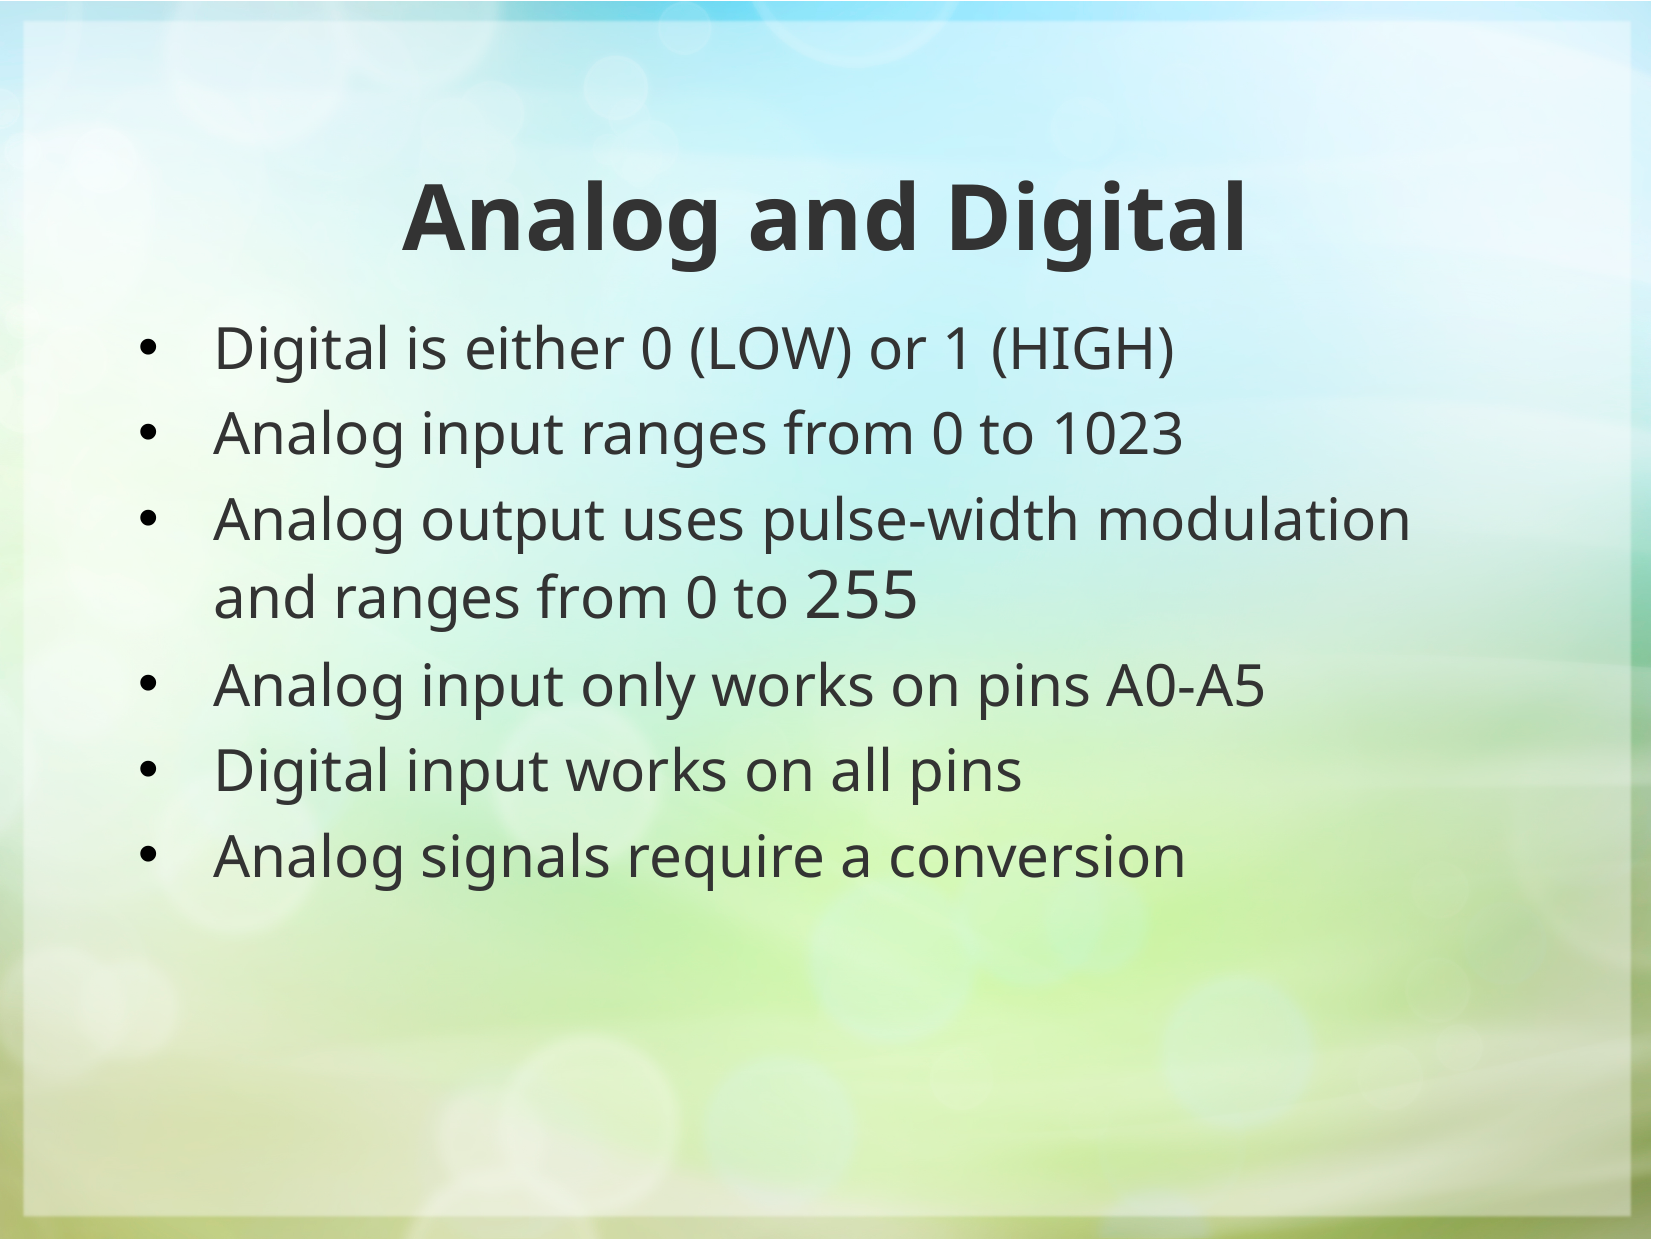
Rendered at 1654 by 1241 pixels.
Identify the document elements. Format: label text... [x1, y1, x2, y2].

list Digital is either 0 (LOW) or 1 (HIGH) Analog input ranges from 0 to 1023 Analog output uses pulse-width modulation and ranges from 0 to 255 Analog input only works on pins A0-A5 Digital input works on all pins Analog signals require a conversion [123, 303, 1529, 1067]
picture [0, 1, 1651, 1239]
title Analog and Digital [123, 110, 1529, 303]
